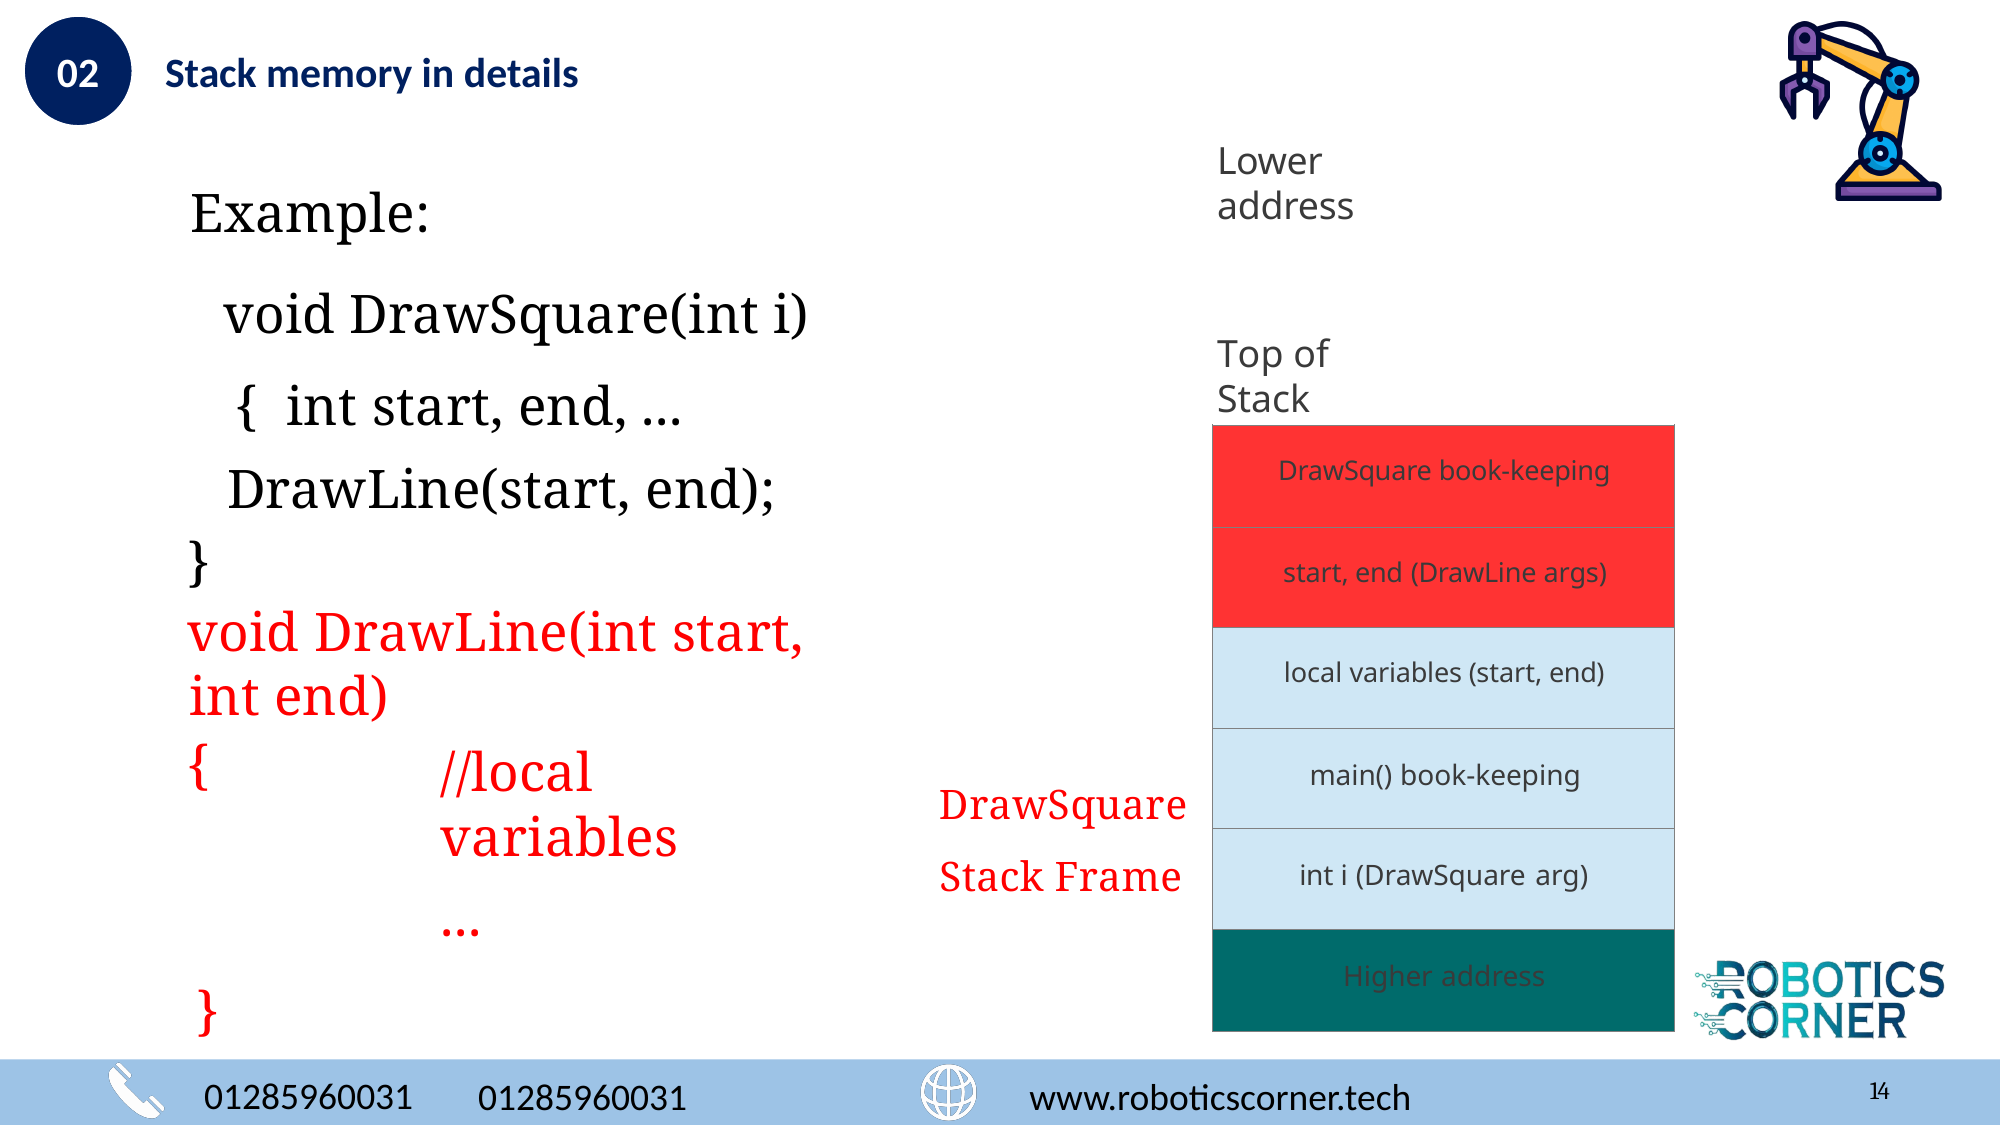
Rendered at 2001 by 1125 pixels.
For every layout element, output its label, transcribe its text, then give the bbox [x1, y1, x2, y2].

table_header DrawSquare book-keeping [1213, 426, 1674, 527]
picture [1680, 859, 1953, 1059]
text_box Example: void DrawSquare(int i){ int start, end, ... DrawLine(start, end); } void DrawLine(int start, int end) { [187, 140, 1080, 796]
table_cell start, end (DrawLine args) [1213, 528, 1674, 627]
picture [915, 1059, 981, 1125]
table_cell int i (DrawSquare arg) [1213, 829, 1674, 929]
text_box Lower address [1214, 135, 1463, 228]
picture [103, 1057, 170, 1124]
text_box Stack memory in details [150, 38, 622, 103]
table_cell local variables (start, end) [1213, 628, 1674, 728]
text_box } [194, 974, 255, 1042]
table_cell Higher address [1213, 930, 1674, 1031]
text_box DrawSquare Stack Frame [936, 753, 1231, 900]
text_box Top of Stack [1215, 327, 1420, 421]
text_box //local variables ... [438, 735, 840, 948]
picture [1771, 21, 1950, 201]
text_box 02 [22, 14, 134, 128]
table_cell main() book-keeping [1213, 729, 1674, 828]
